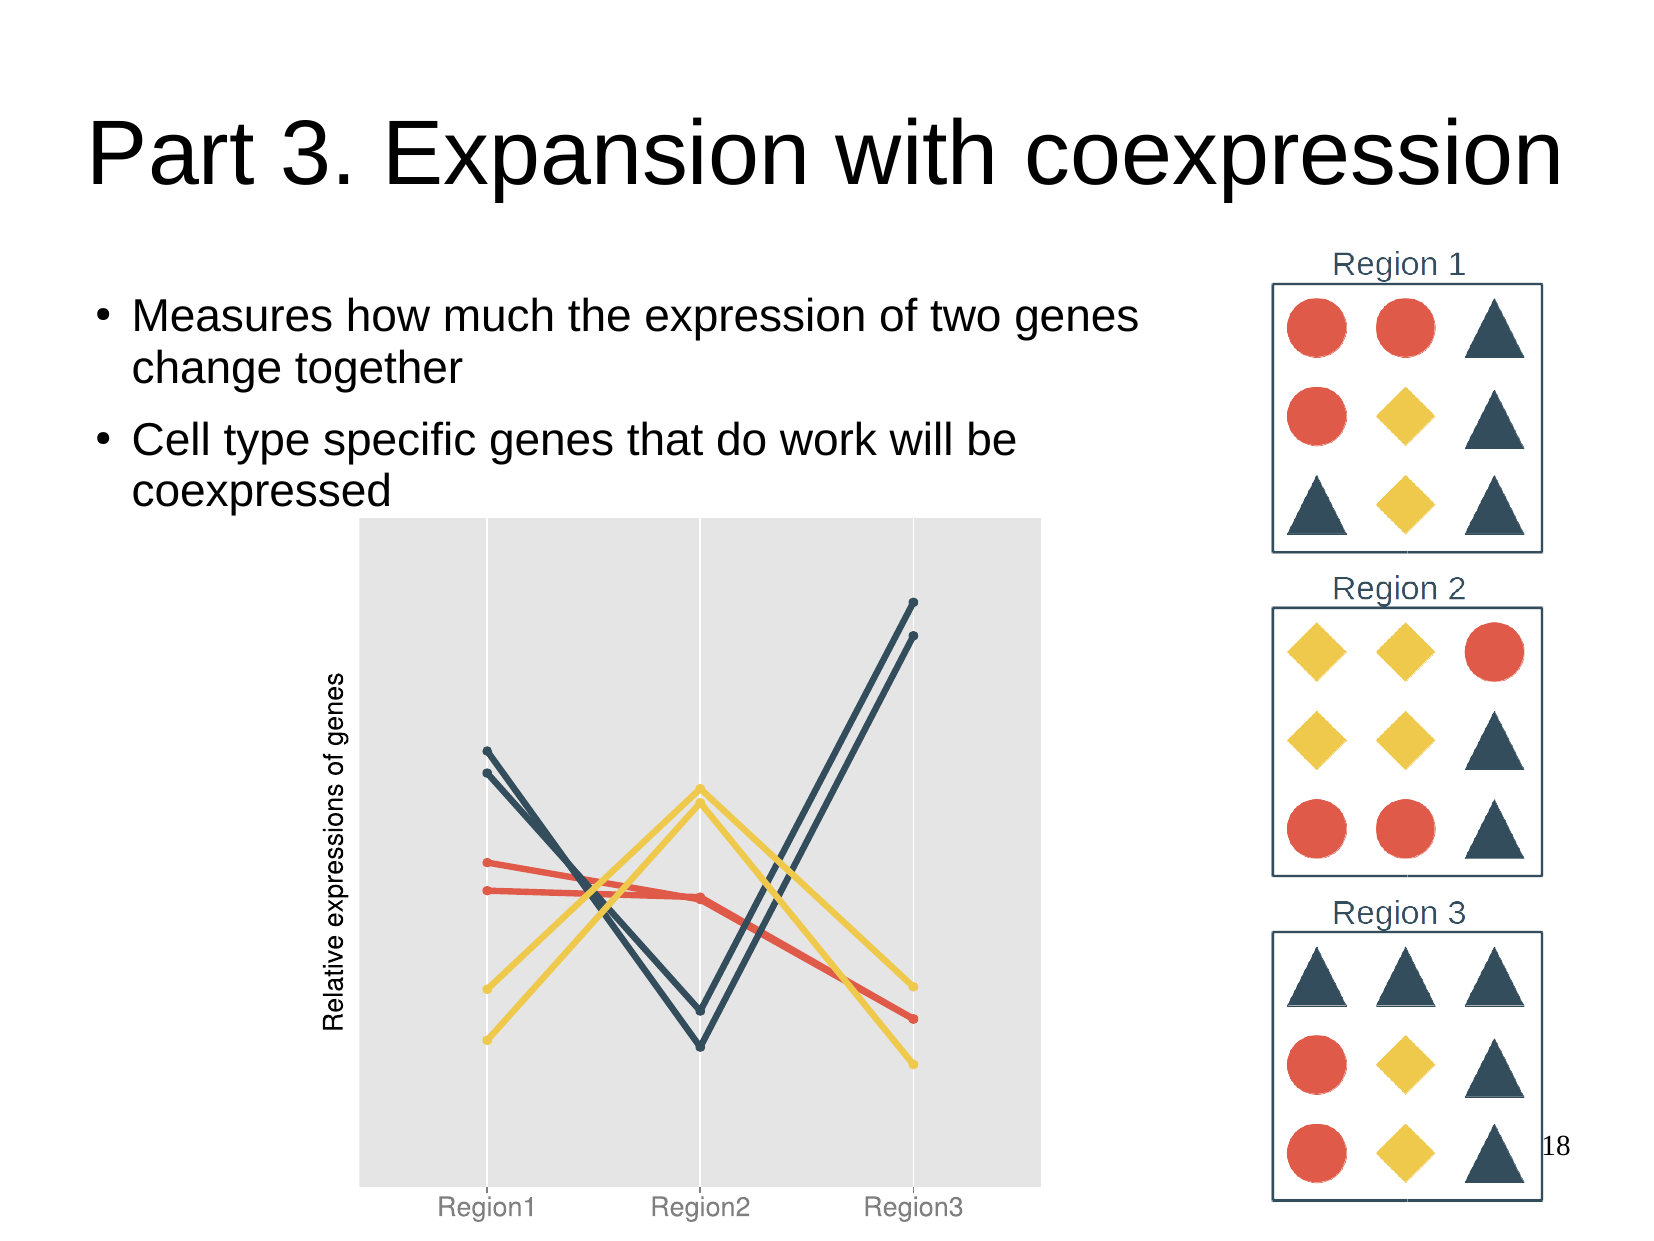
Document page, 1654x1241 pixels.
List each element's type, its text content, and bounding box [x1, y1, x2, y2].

picture [1257, 224, 1553, 1241]
list Measures how much the expression of two genes change together Cell type specific genes that do work will be coexpressed [82, 290, 1276, 520]
title Part 3. Expansion with coexpression [82, 49, 1571, 257]
picture [307, 520, 1064, 1241]
